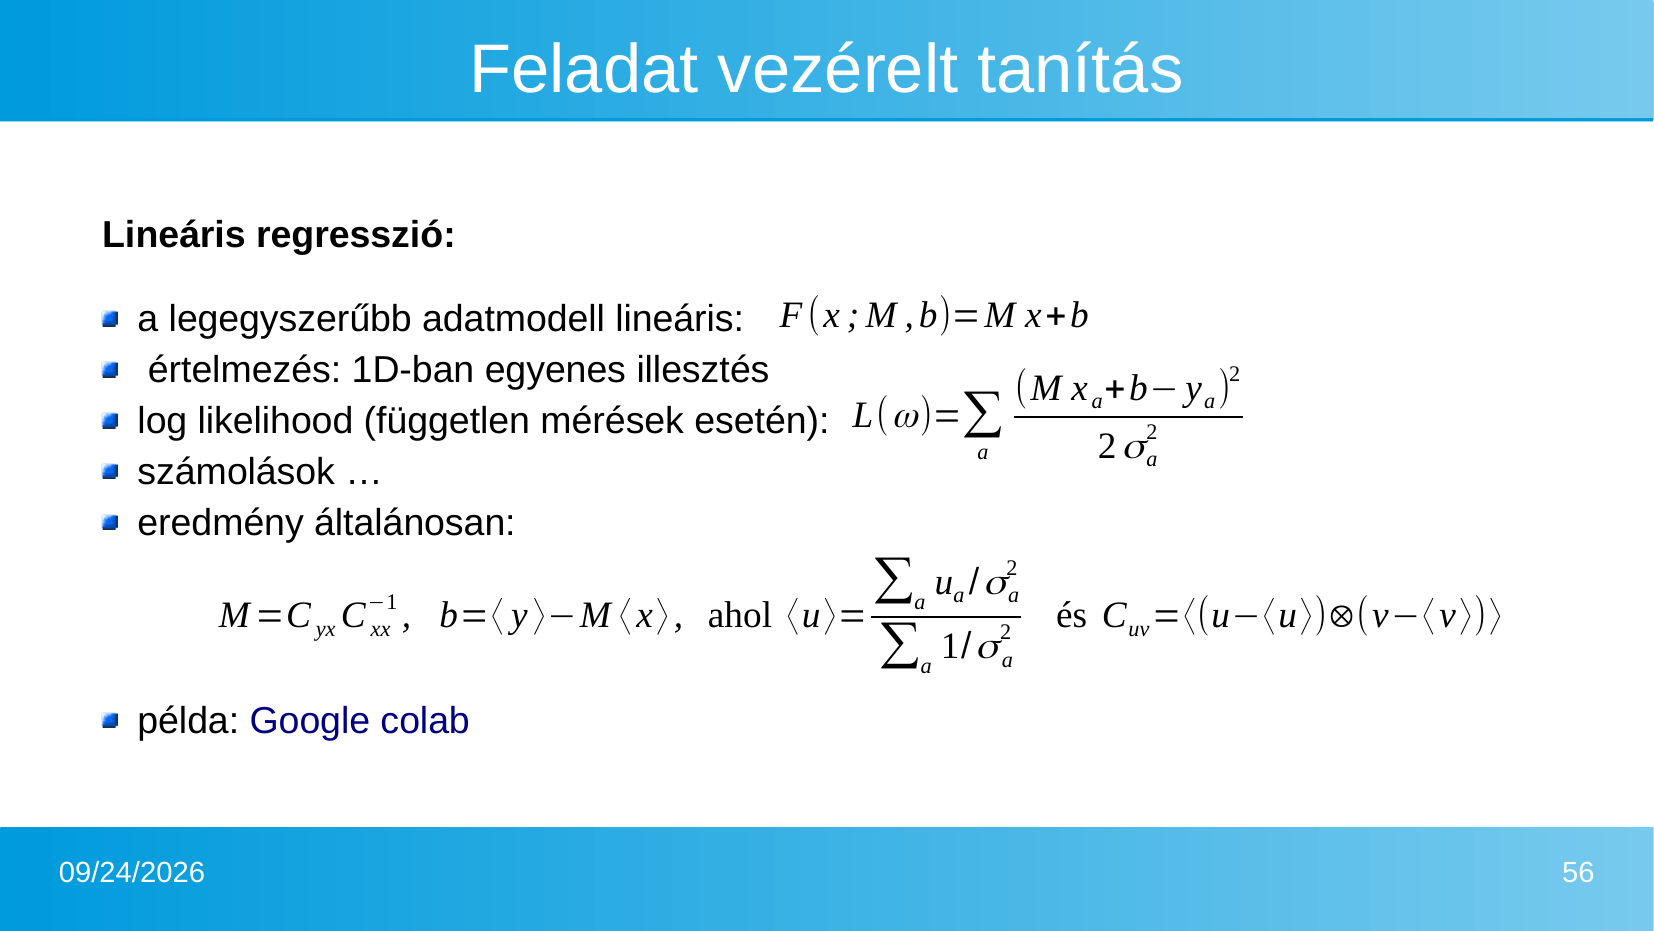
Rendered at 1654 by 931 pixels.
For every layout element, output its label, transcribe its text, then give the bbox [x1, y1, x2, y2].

title Feladat vezérelt tanítás [59, 29, 1595, 108]
text_box Lineáris regresszió: a legegyszerűbb adatmodell lineáris: értelmezés: 1D-ban egyenes illesztés log likelihood (független mérések esetén): számolások … eredmény általánosan: példa: Google colab [87, 205, 1592, 749]
chart [771, 293, 1097, 339]
chart [844, 361, 1251, 472]
chart [211, 555, 1508, 680]
